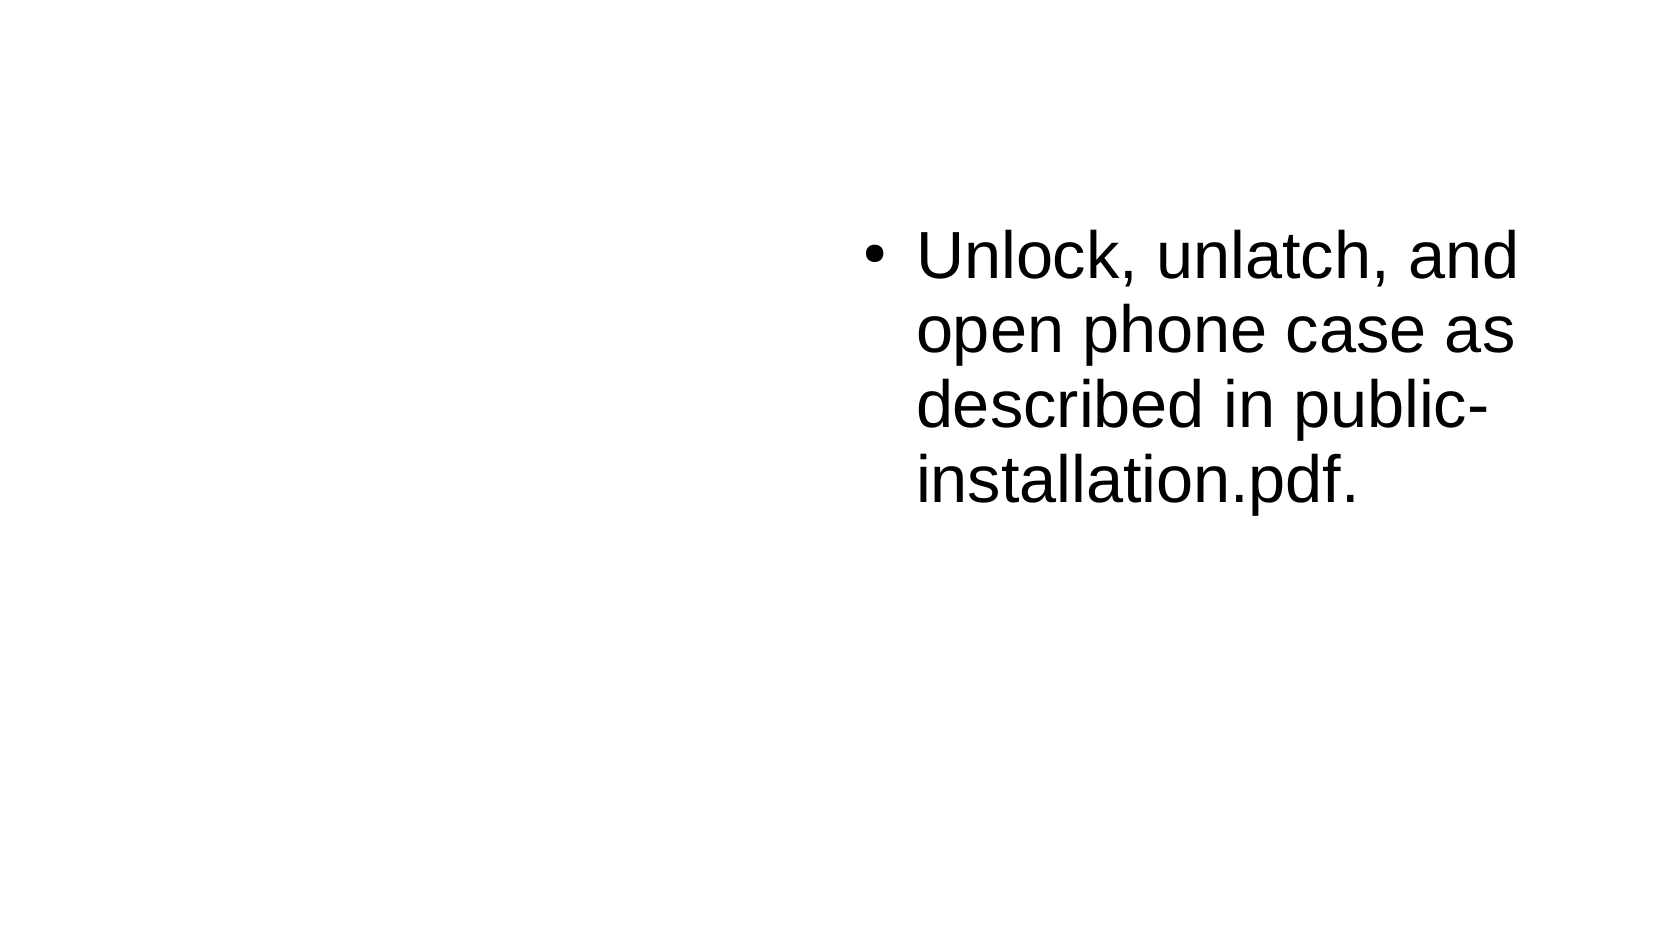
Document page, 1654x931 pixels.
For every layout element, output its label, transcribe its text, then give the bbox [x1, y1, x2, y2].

list Unlock, unlatch, and open phone case as described in public-installation.pdf. [845, 217, 1572, 758]
